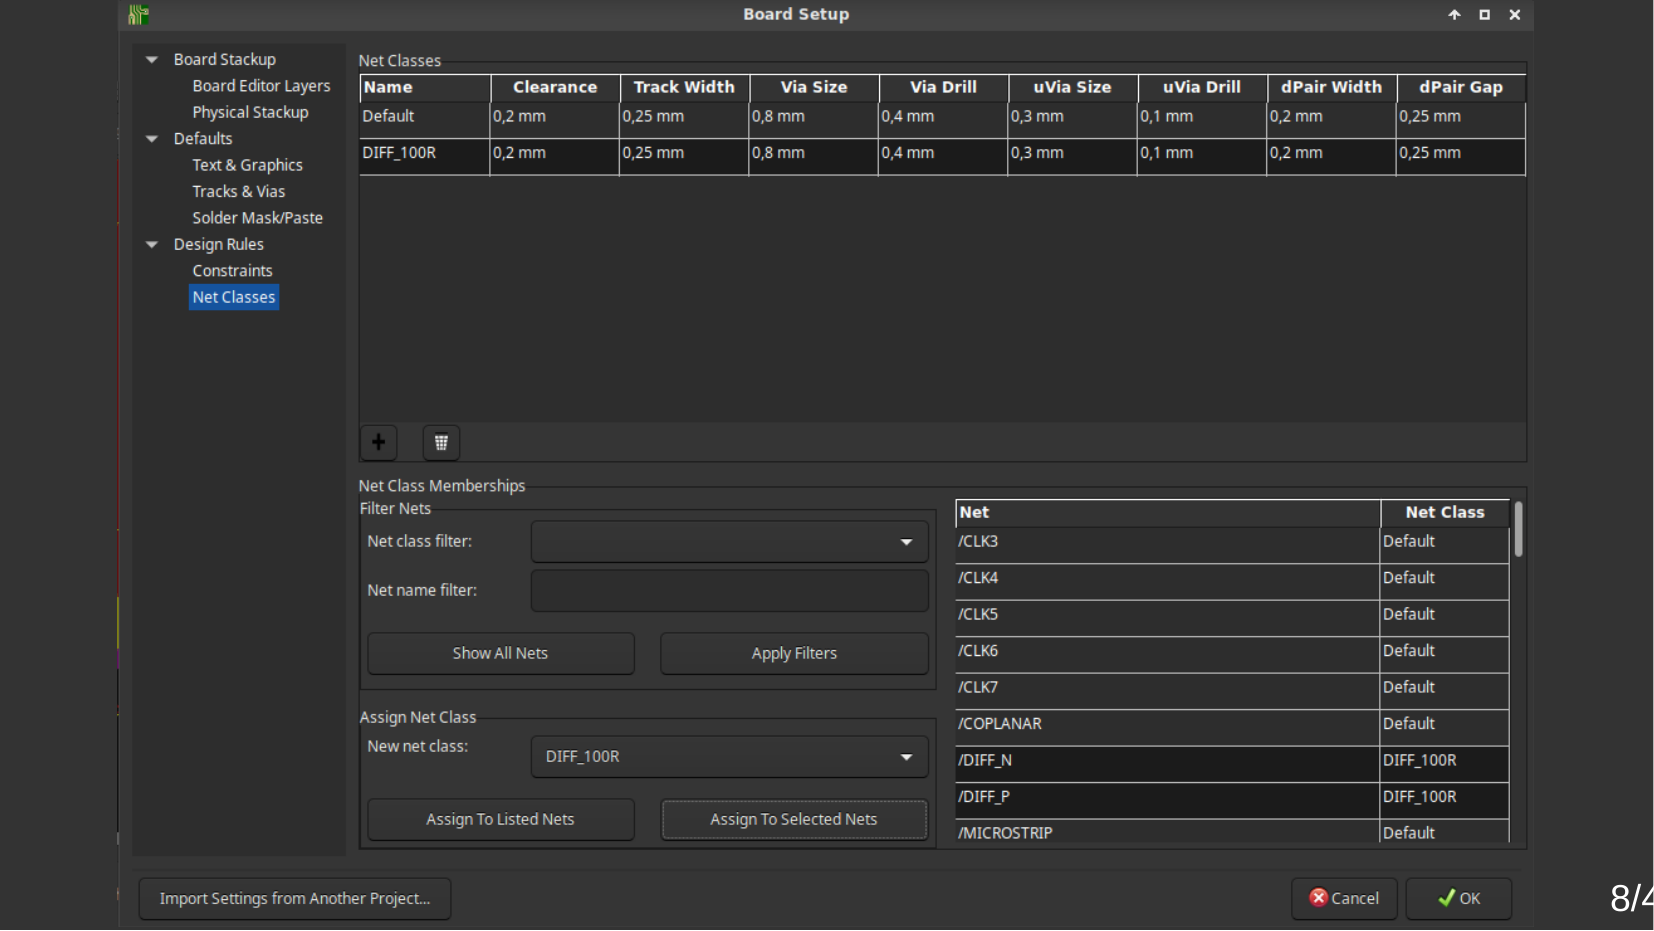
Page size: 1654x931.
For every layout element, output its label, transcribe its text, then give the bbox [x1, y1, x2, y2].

text_box 1/46 [1534, 870, 1649, 927]
picture [117, 0, 1534, 927]
